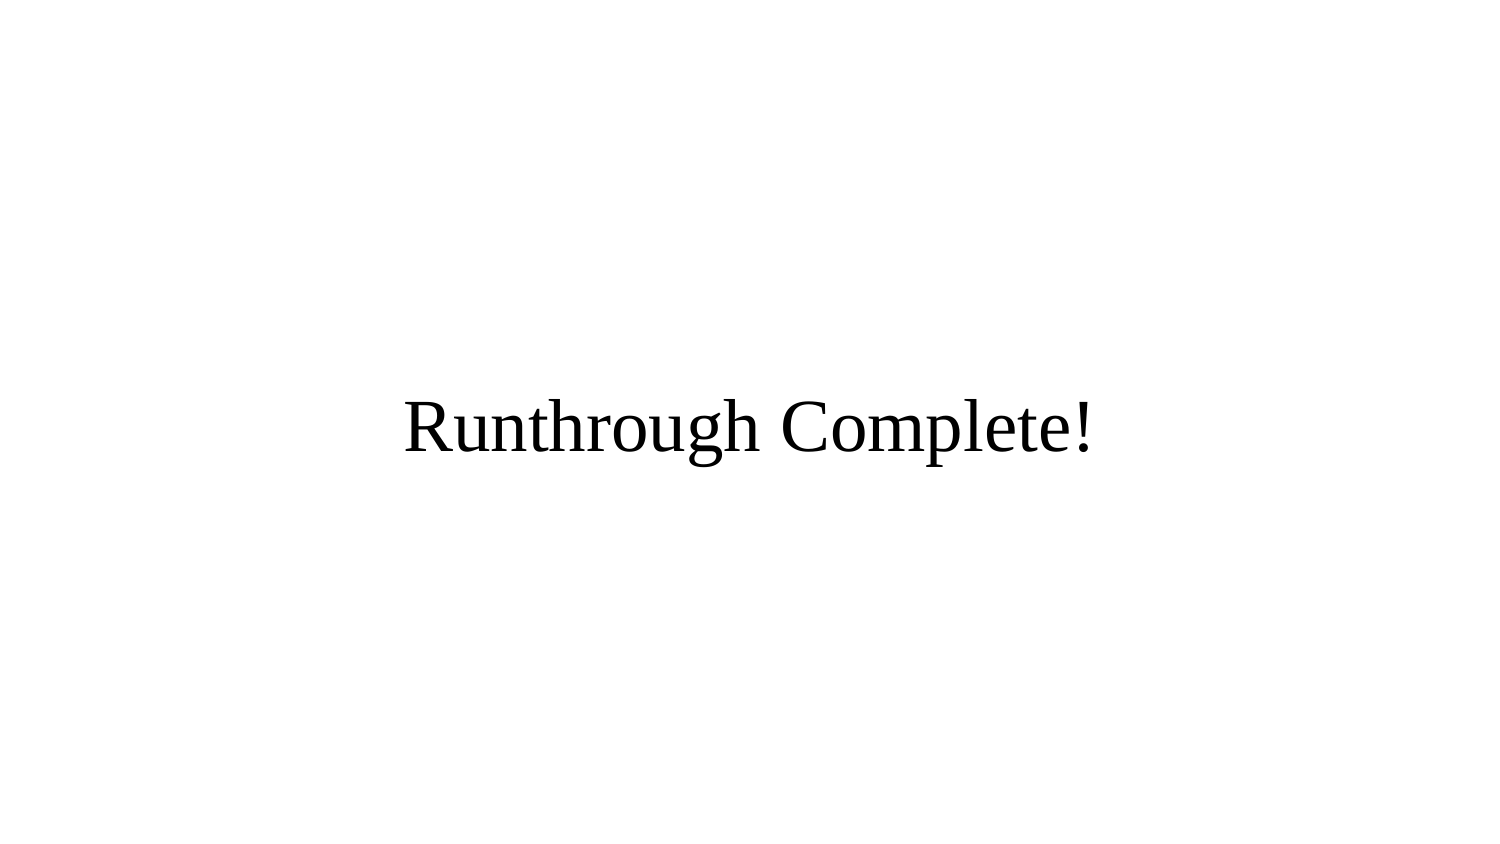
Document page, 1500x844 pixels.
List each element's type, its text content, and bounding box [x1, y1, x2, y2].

title Runthrough Complete! [51, 352, 1449, 491]
